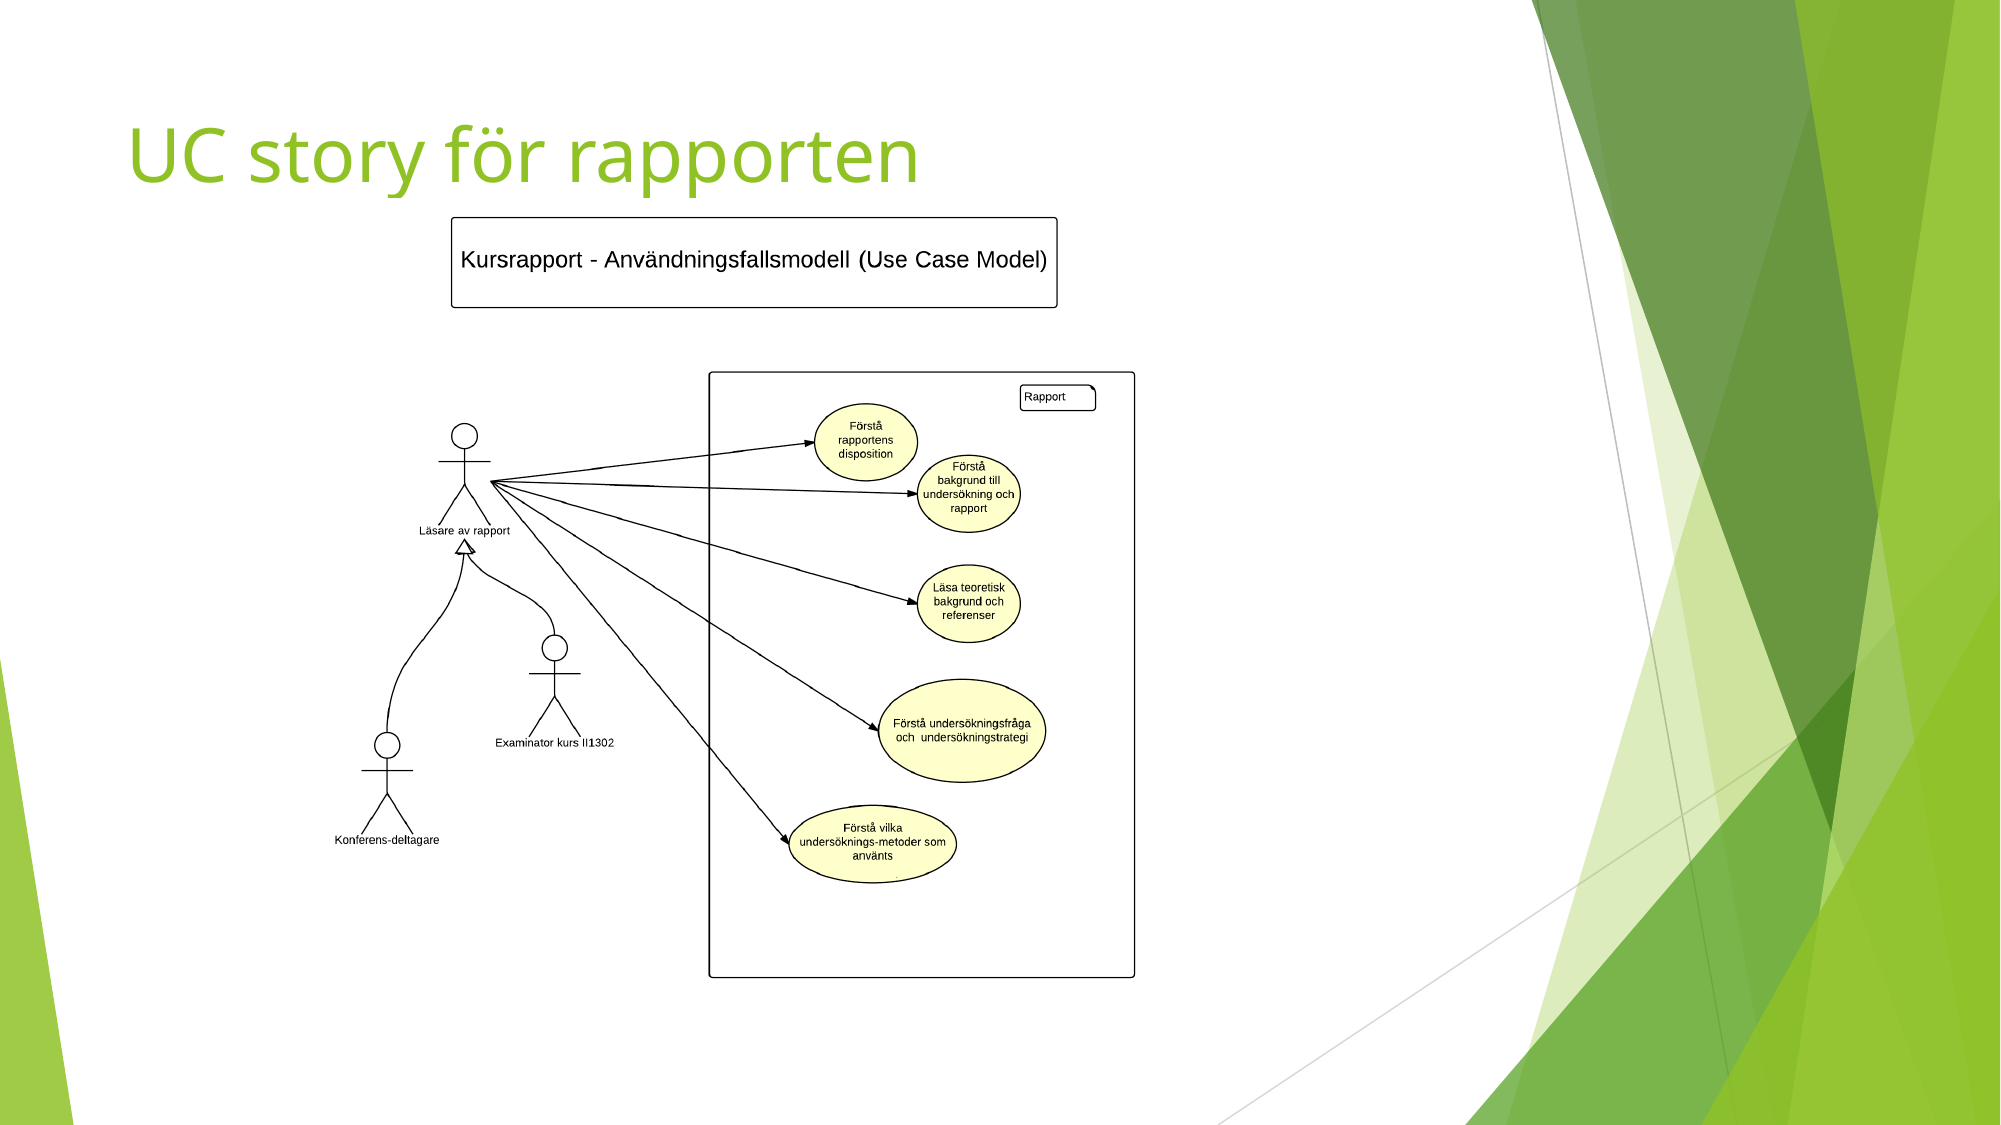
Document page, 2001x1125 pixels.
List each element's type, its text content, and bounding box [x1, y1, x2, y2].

picture [270, 198, 1183, 992]
title UC story för rapporten [111, 99, 1522, 317]
